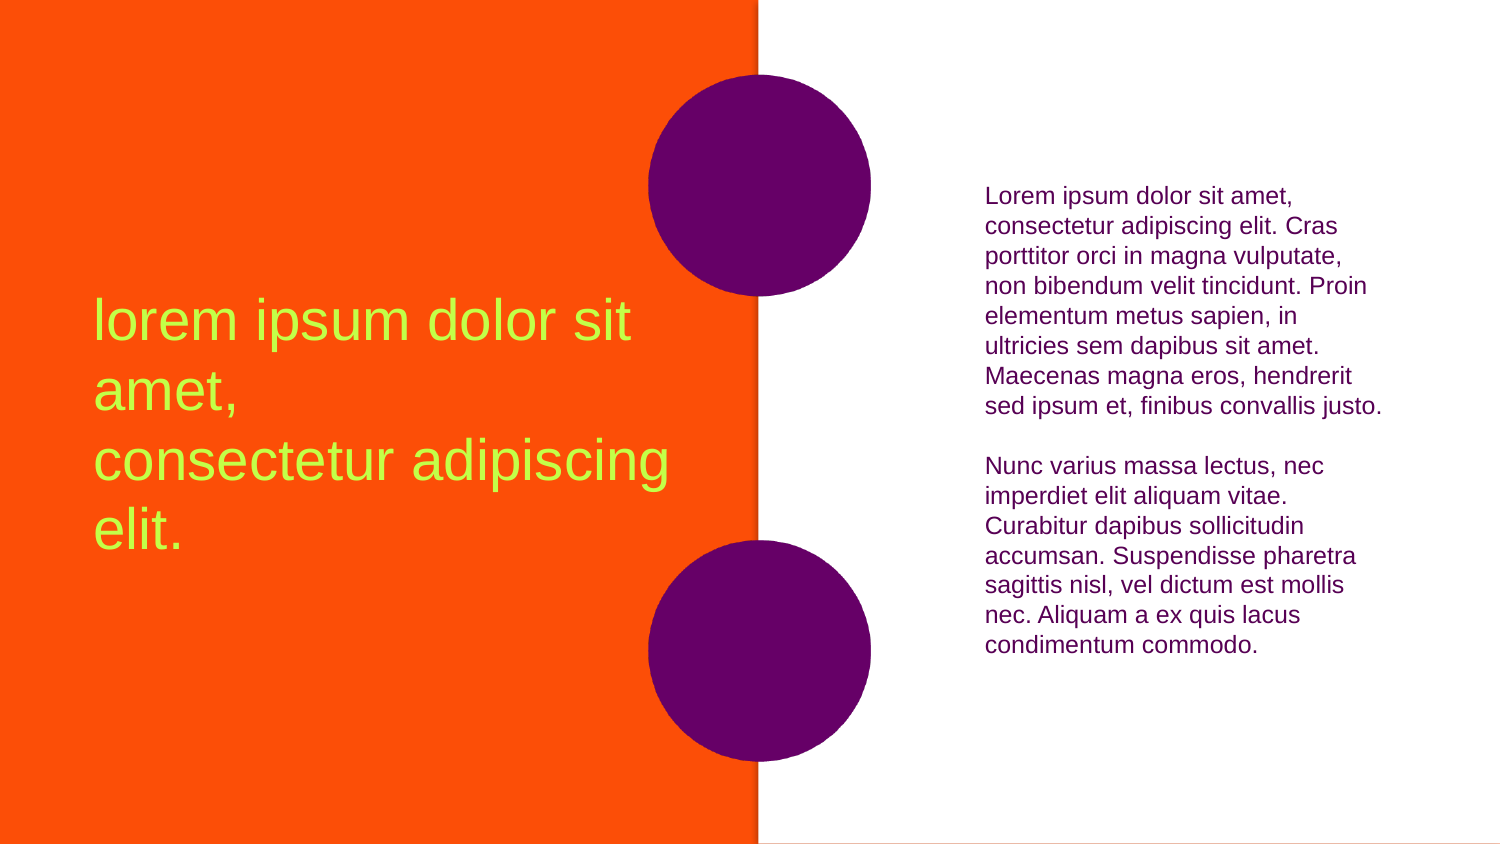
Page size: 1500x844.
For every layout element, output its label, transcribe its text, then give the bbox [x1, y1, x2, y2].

text_box [758, 0, 1500, 844]
picture [643, 69, 874, 766]
text_box lorem ipsum dolor sit amet, consectetur adipiscing elit. [78, 0, 740, 844]
text_box Lorem ipsum dolor sit amet, consectetur adipiscing elit. Cras porttitor orci in magna vulputate, non bibendum velit tincidunt. Proin elementum metus sapien, in ultricies sem dapibus sit amet. Maecenas magna eros, hendrerit sed ipsum et, finibus convallis justo. Nunc varius massa lectus, nec imperdiet elit aliquam vitae. Curabitur dapibus sollicitudin accumsan. Suspendisse pharetra sagittis nisl, vel dictum est mollis nec. Aliquam a ex quis lacus condimentum commodo. [970, 172, 1401, 667]
